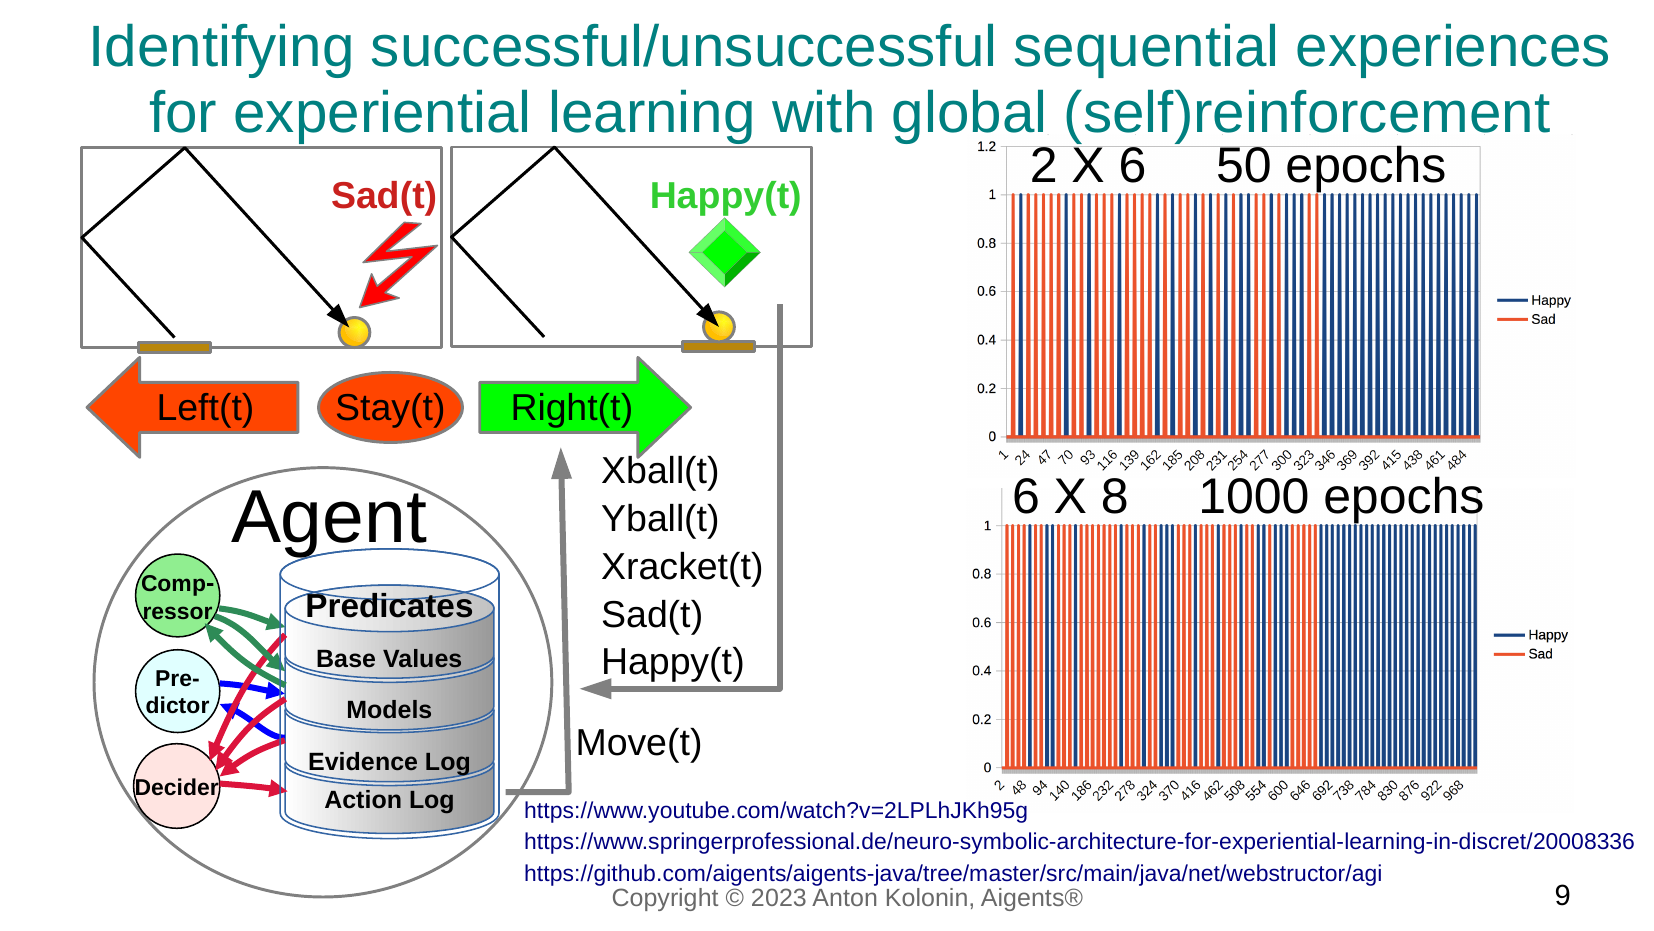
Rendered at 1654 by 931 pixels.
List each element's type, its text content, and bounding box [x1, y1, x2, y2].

text_box Identifying successful/unsuccessful sequential experiences for experiential learning with global (self)reinforcement [0, 10, 1653, 147]
text_box [682, 311, 755, 352]
text_box Action Log [285, 767, 494, 834]
text_box Sad(t) [316, 167, 465, 225]
text_box Evidence Log [285, 714, 494, 782]
text_box [138, 342, 211, 353]
picture [967, 147, 1576, 478]
text_box Pre- dictor [135, 649, 220, 733]
text_box 6 X 8 1000 epochs [997, 460, 1542, 532]
text_box Predicates [290, 580, 553, 642]
text_box 2 X 6 50 epochs [1014, 147, 1504, 201]
text_box Comp- ressor [135, 554, 220, 637]
text_box [339, 317, 370, 348]
text_box Stay(t) [318, 372, 463, 443]
text_box Move(t) [560, 713, 732, 771]
picture [966, 488, 1574, 790]
text_box Decider [133, 743, 220, 829]
text_box Right(t) [479, 357, 691, 441]
text_box Happy(t) [634, 167, 833, 225]
text_box https://www.youtube.com/watch?v=2LPLhJKh95g https://www.springerprofessional.de/neuro-symbolic-architecture-for-experiential-learning-in-discret/20008336 https://github.com/aigents/aigents-java/tree/master/src/main/java/net/webstructor/agi [509, 790, 1651, 902]
text_box Base Values [285, 612, 494, 679]
text_box Xball(t) Yball(t) Xracket(t) Sad(t) Happy(t) [586, 441, 796, 762]
text_box Models [285, 662, 494, 730]
picture [688, 225, 765, 290]
text_box [359, 225, 438, 308]
text_box Agent [216, 467, 486, 576]
text_box Left(t) [87, 357, 298, 458]
